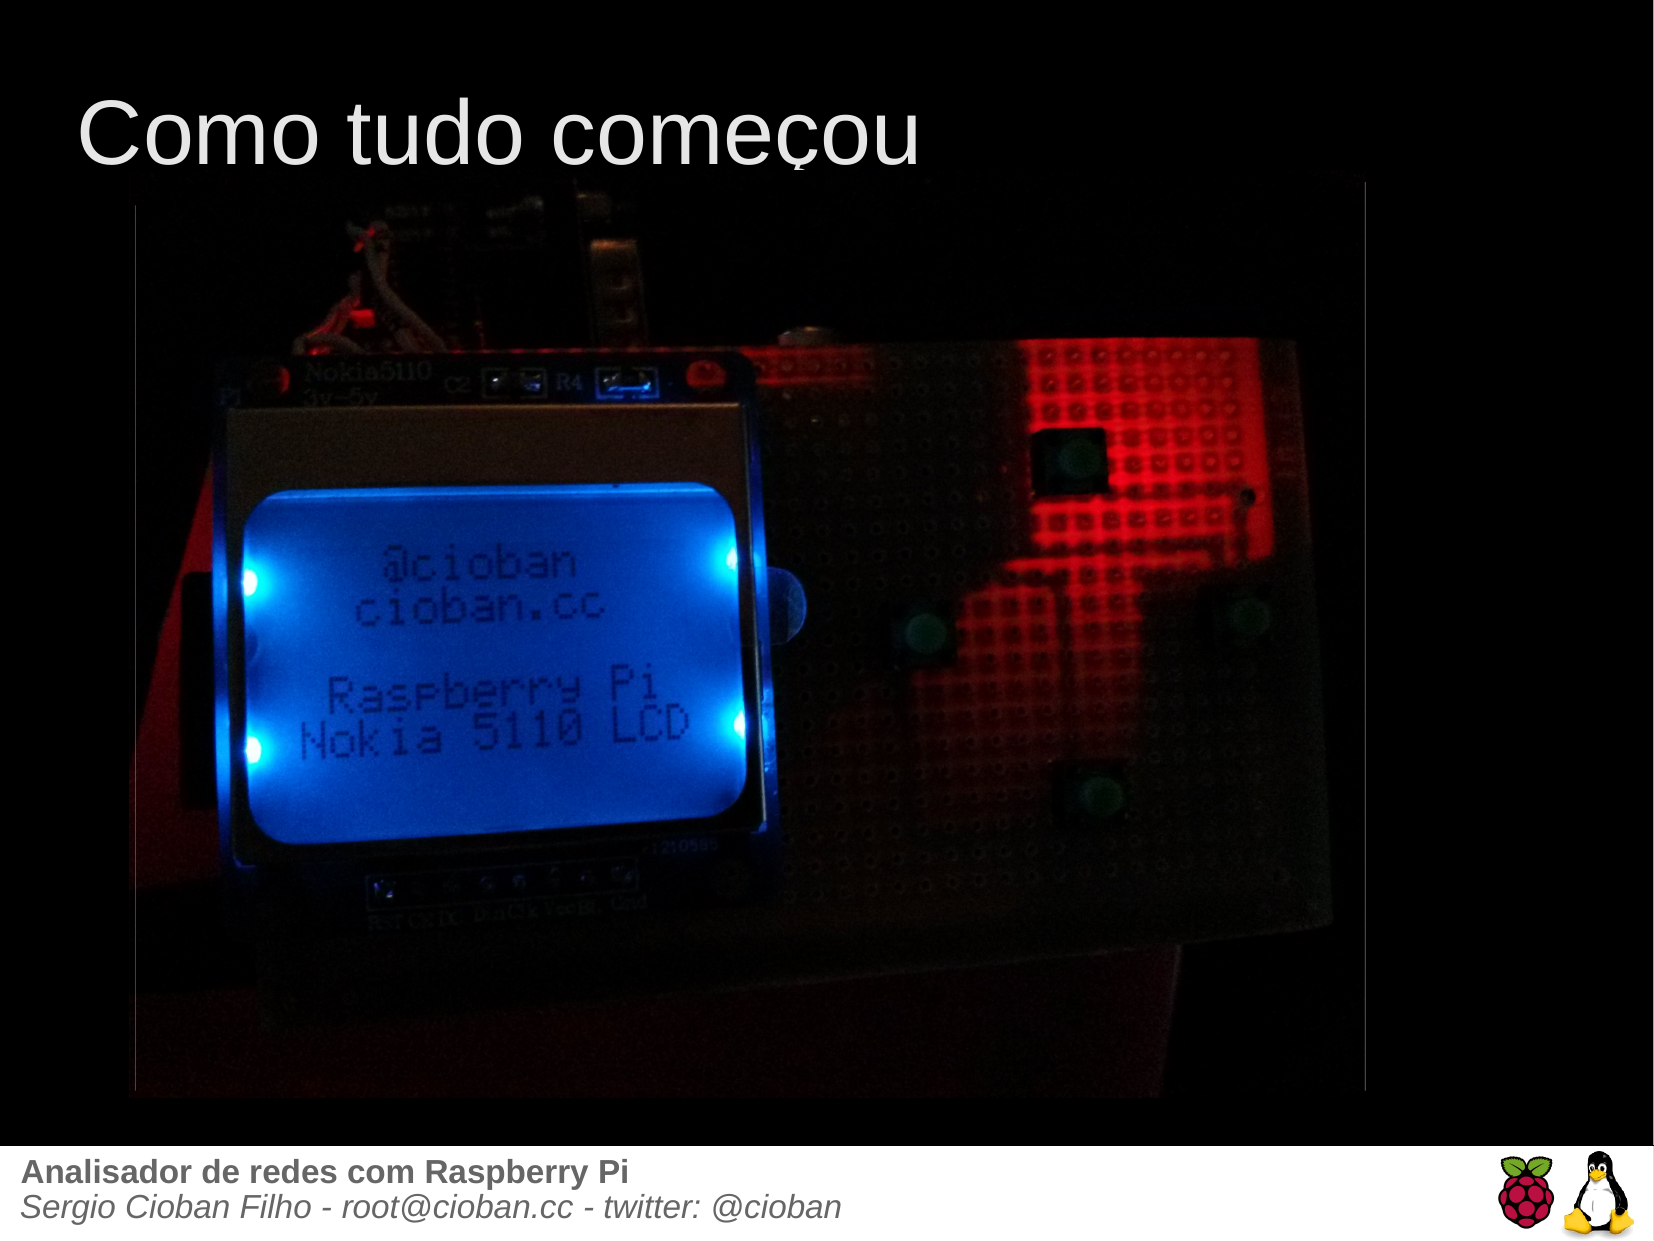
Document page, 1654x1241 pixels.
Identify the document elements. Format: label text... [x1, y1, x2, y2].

picture [1476, 1147, 1634, 1240]
picture [129, 170, 1366, 1098]
title Como tudo começou [76, 29, 1565, 237]
